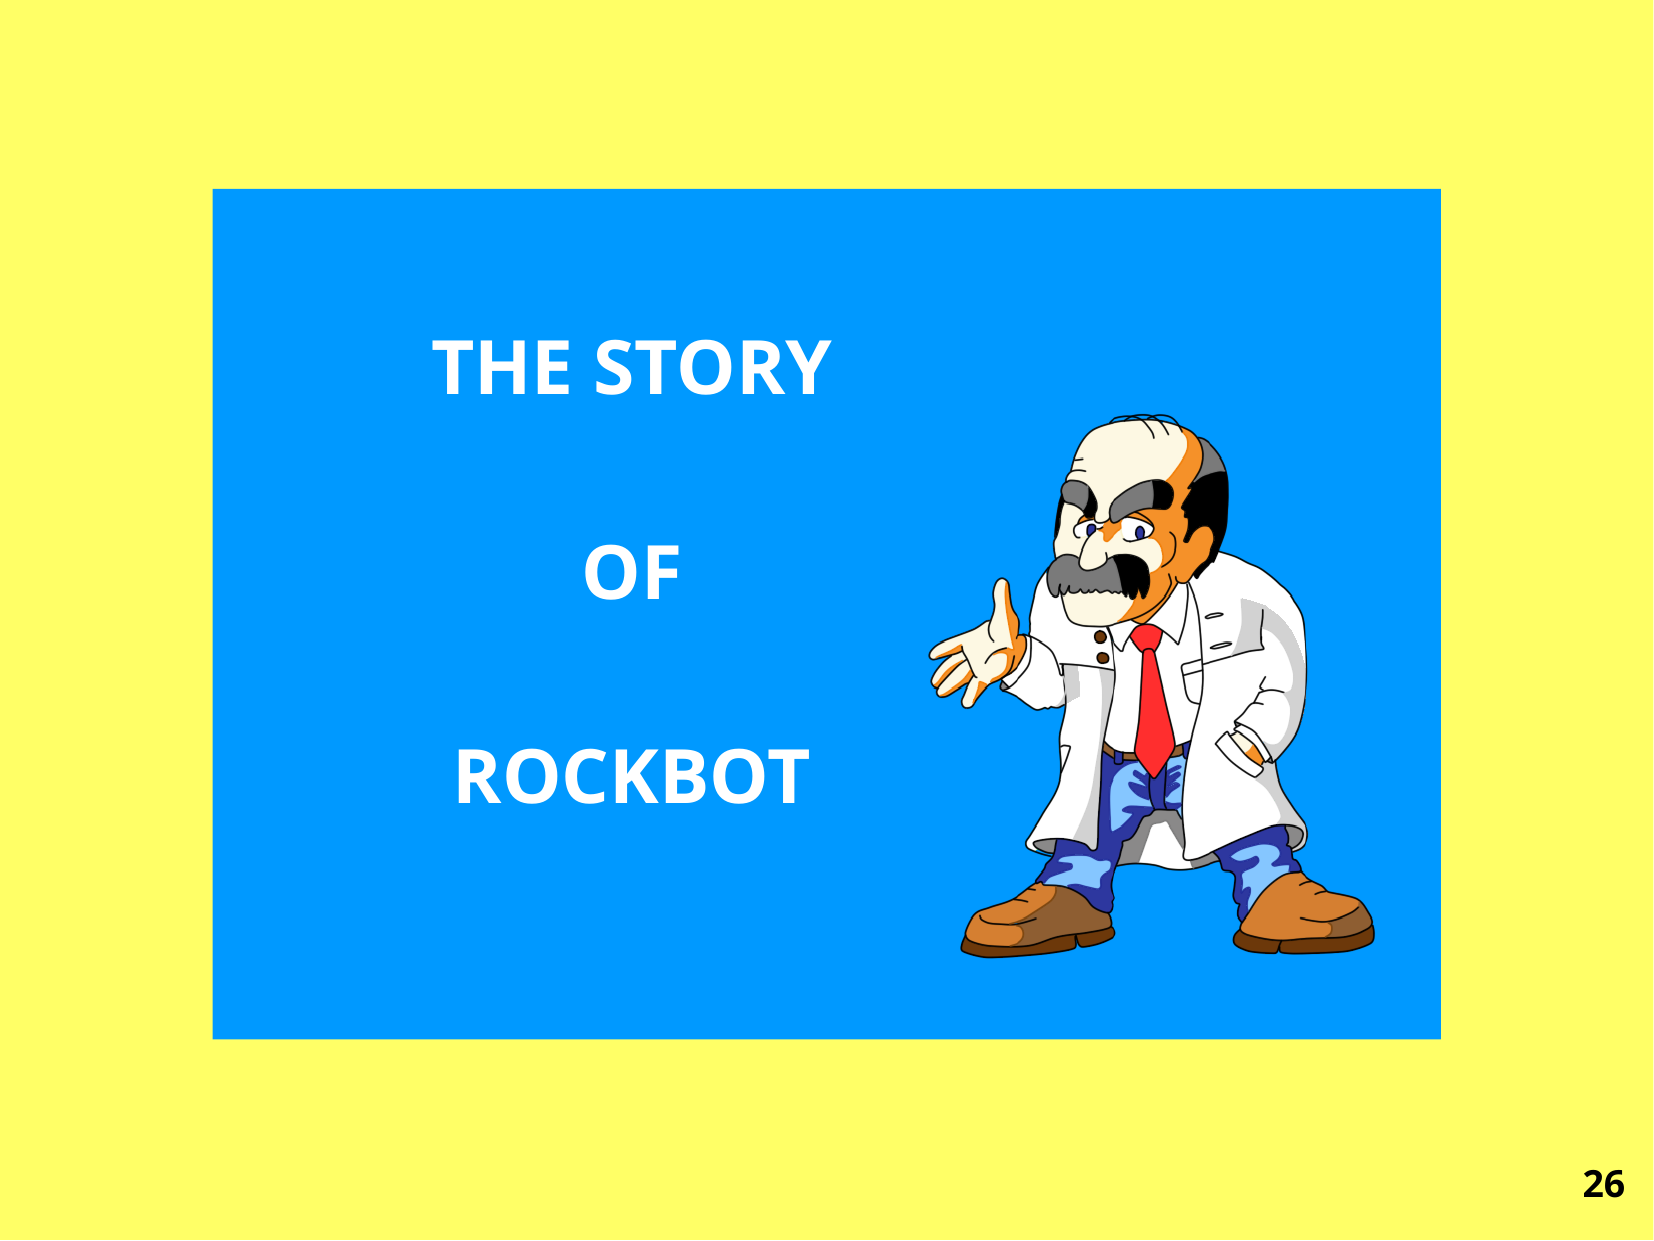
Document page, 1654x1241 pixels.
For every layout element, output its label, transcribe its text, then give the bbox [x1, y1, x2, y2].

text_box THE STORY OF ROCKBOT [348, 307, 916, 759]
text_box [212, 188, 1441, 1040]
picture [921, 413, 1402, 964]
